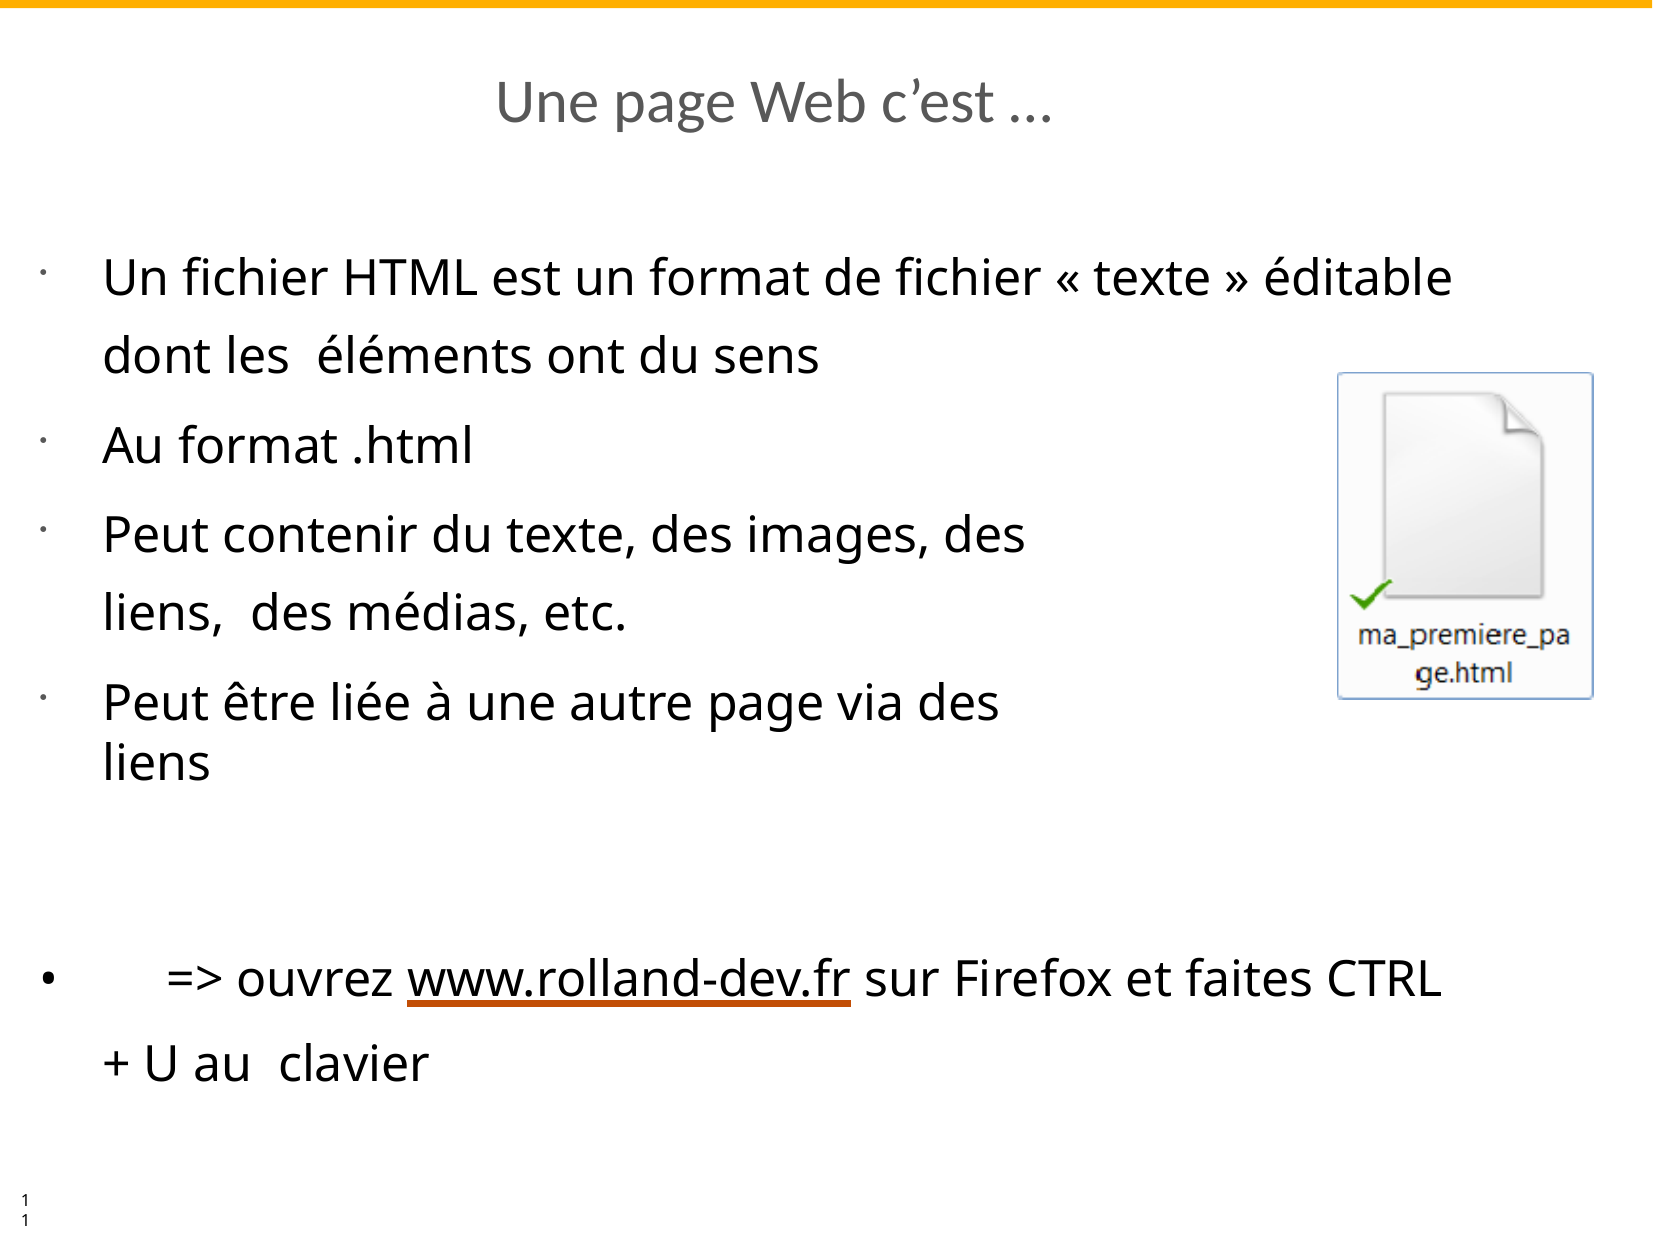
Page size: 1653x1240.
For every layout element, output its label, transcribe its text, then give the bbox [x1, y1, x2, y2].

title Une page Web c’est … [493, 58, 1168, 268]
text_box 11 [18, 1187, 39, 1230]
picture [1337, 372, 1594, 700]
text_box Un fichier HTML est un format de fichier « texte » éditable dont les éléments ont du sens Au format .html Peut contenir du texte, des images, des liens, des médias, etc. Peut être liée à une autre page via des liens • => ouvrez www.rolland-dev.fr sur Firefox et faites CTRL + U au clavier [37, 224, 1570, 1092]
